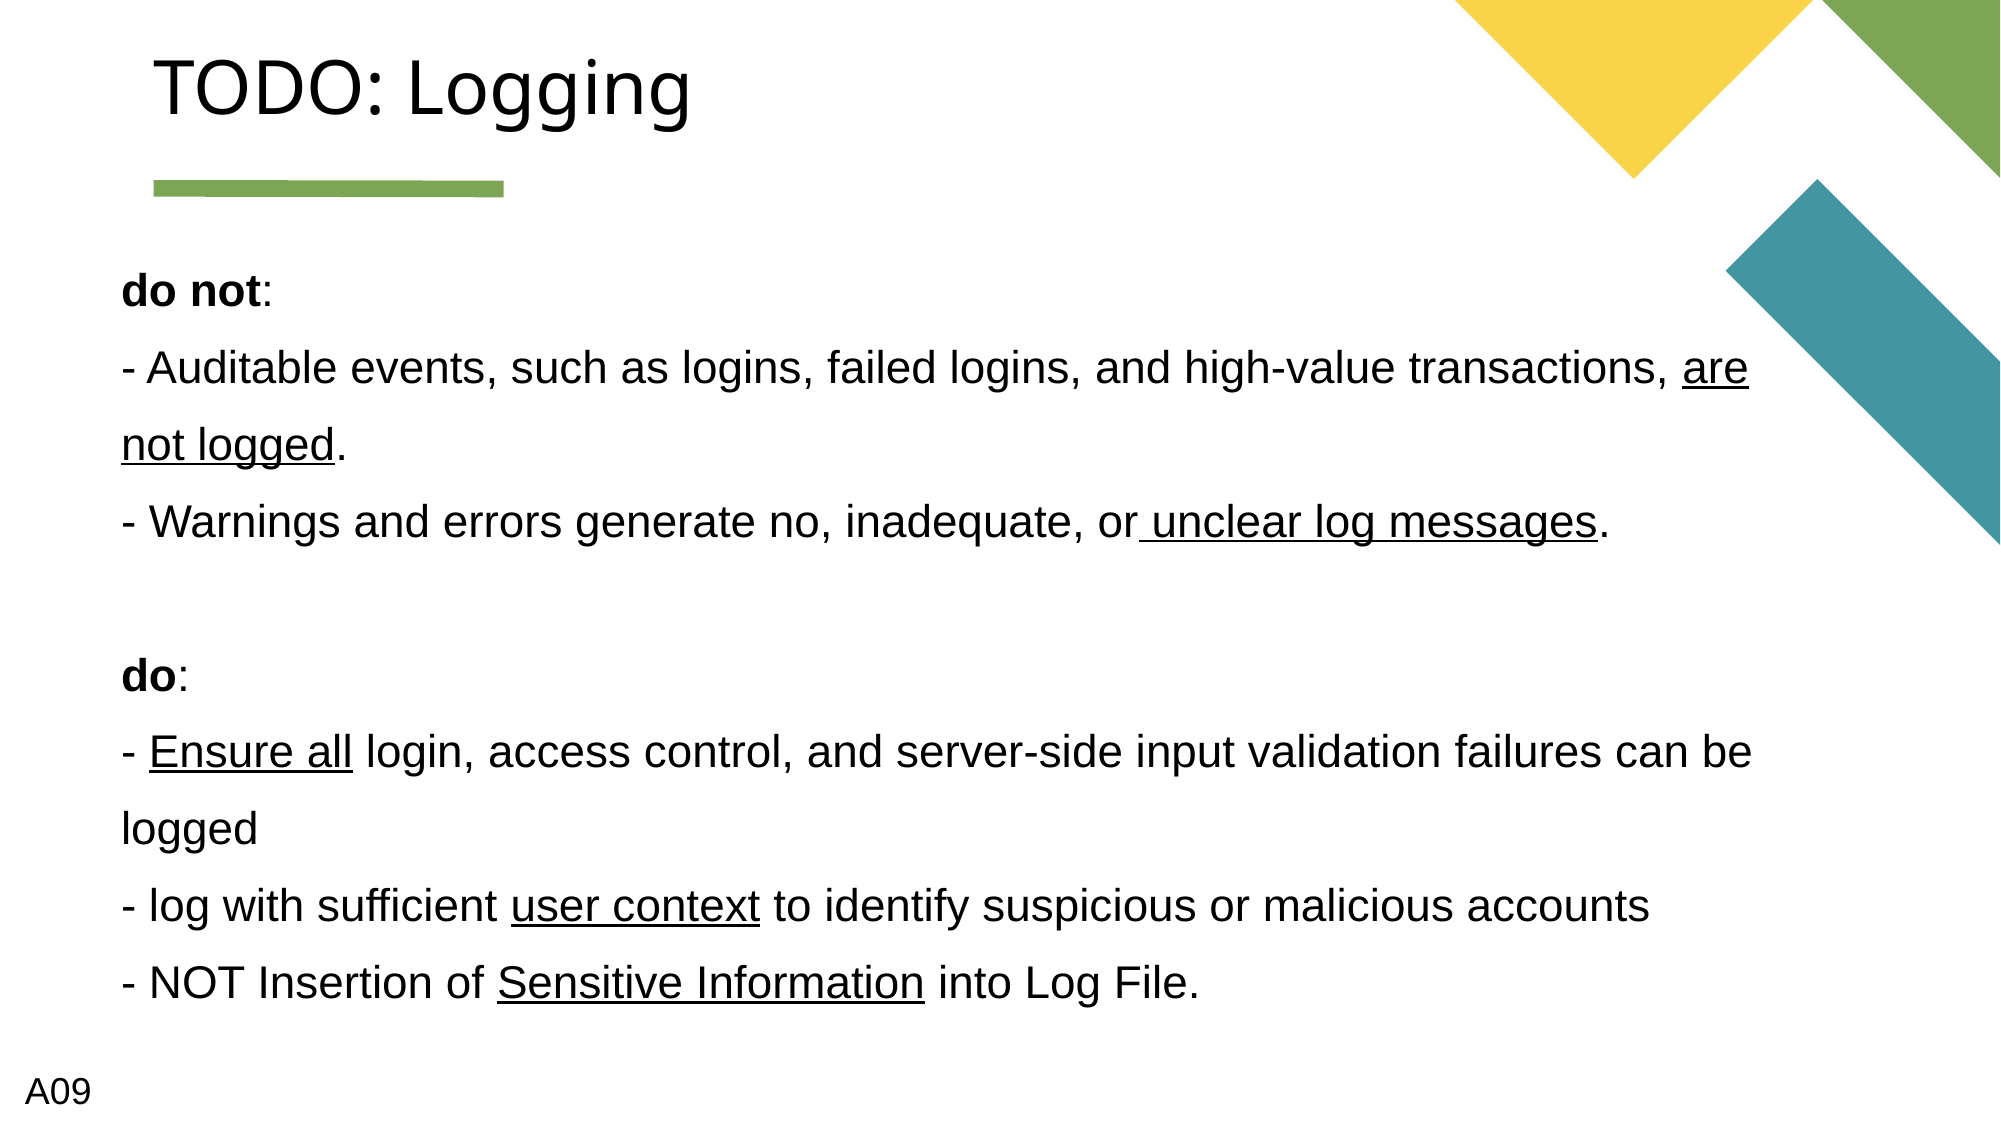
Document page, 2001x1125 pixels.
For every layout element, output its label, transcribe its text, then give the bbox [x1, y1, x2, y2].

text_box A09 [10, 1062, 107, 1120]
title TODO: Logging [153, 35, 965, 136]
text_box do not: - Auditable events, such as logins, failed logins, and high-value transactions, are not logged. - Warnings and errors generate no, inadequate, or unclear log messages. do: - Ensure all login, access control, and server-side input validation failures can be logged - log with sufficient user context to identify suspicious or malicious accounts - NOT Insertion of Sensitive Information into Log File. [106, 232, 1804, 1016]
